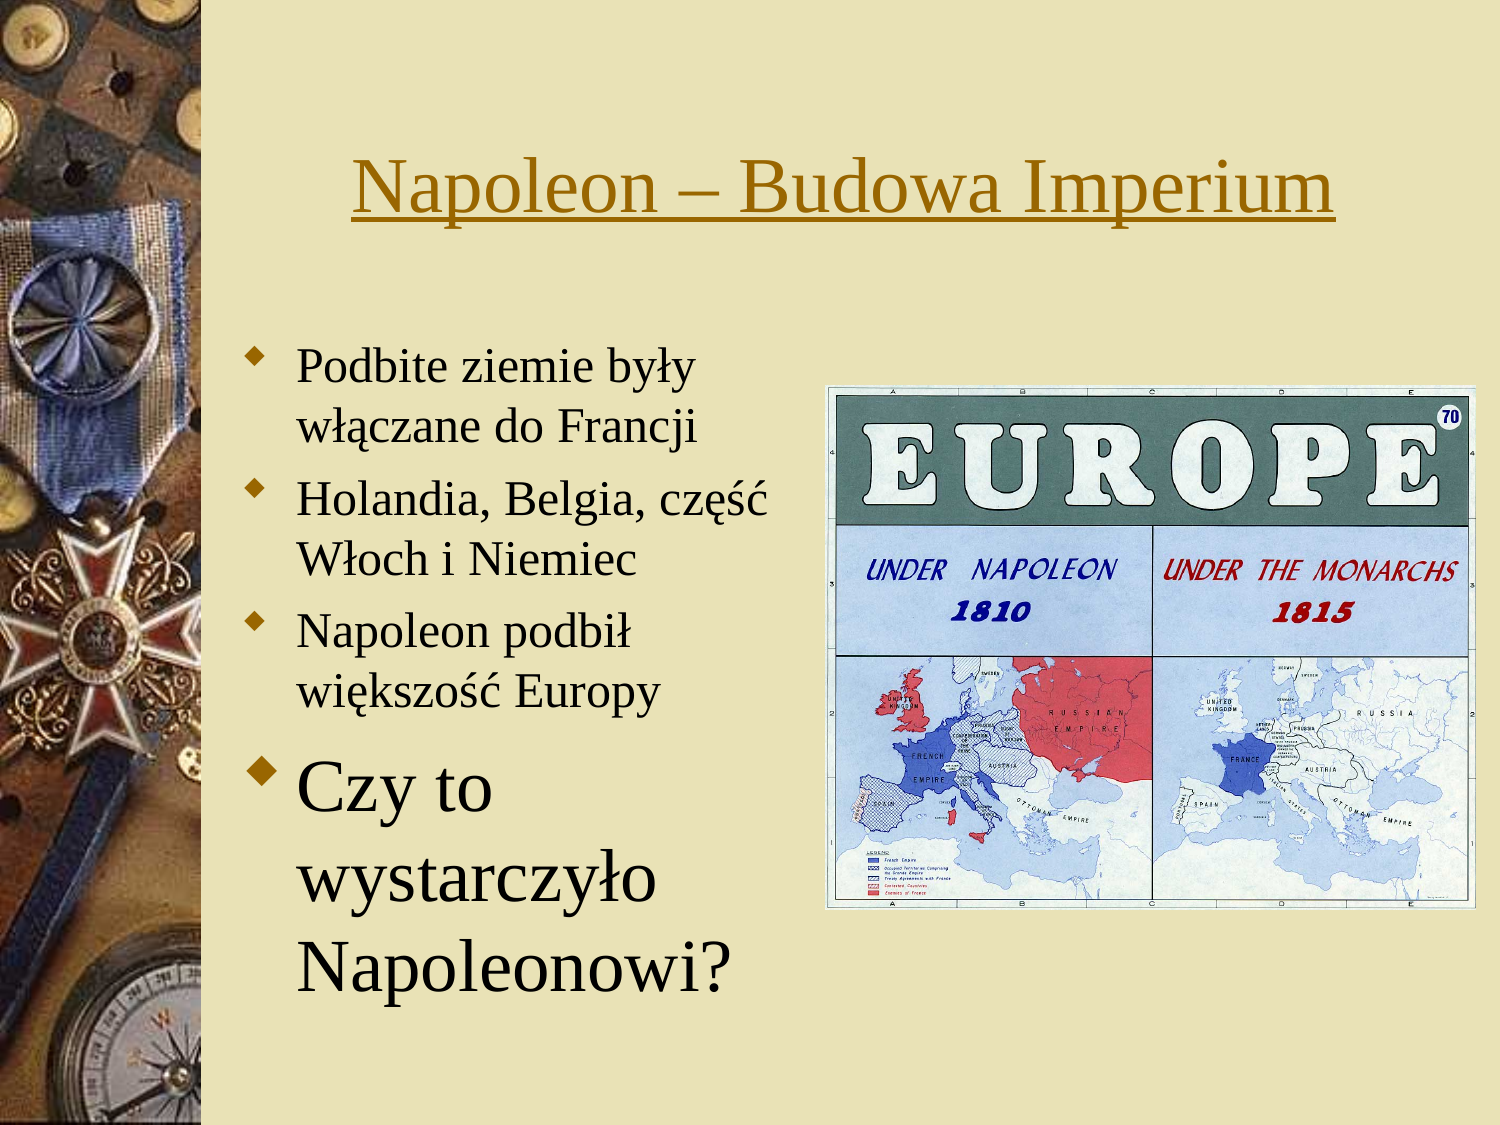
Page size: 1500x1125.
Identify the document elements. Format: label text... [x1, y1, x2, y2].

text_box Podbite ziemie były włączane do Francji Holandia, Belgia, część Włoch i Niemiec Napoleon podbił większość Europy Czy to wystarczyło Napoleonowi? [225, 324, 838, 1001]
picture [0, 0, 201, 1125]
picture [825, 385, 1476, 910]
text_box Napoleon – Budowa Imperium [224, 87, 1463, 276]
